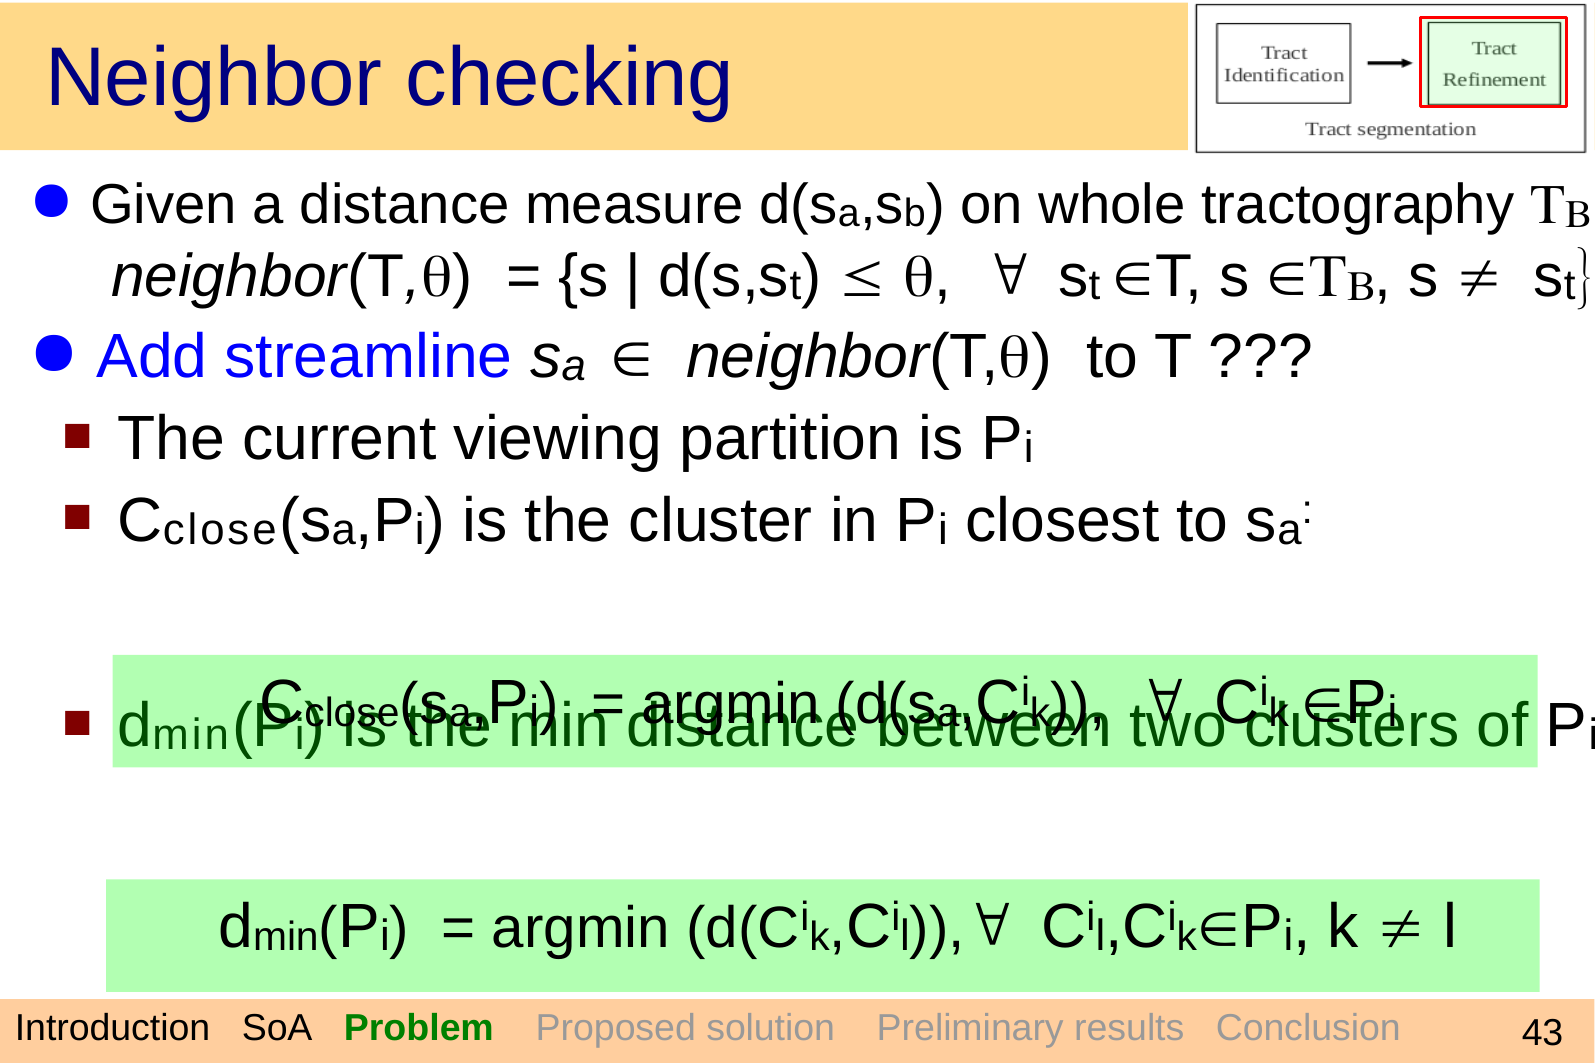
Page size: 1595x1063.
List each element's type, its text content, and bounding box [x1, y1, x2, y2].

list dmin(Pi) = argmin (d(Cik,Cil))," Cil,CikÎPi, k ¹ l [106, 879, 1540, 992]
list [1420, 17, 1567, 107]
text_box <number> [1377, 1003, 1579, 1063]
picture [1188, 0, 1595, 161]
list Given a distance measure d(sa,sb) on whole tractography TB neighbor(T,q) = {s | d(s,st) £ q, " st ÎT, s ÎTB, s ¹ st} Add streamline sa Î neighbor(T,q) to T ??? The current viewing partition is Pi Cclose(sa,Pi) is the cluster in Pi closest to sa: dmin(Pi) is the min distance between two clusters of Pi [29, 172, 1595, 951]
list Cclose(sa,Pi) = argmin (d(sa,Cik)), " Cik ÎPi [112, 654, 1538, 768]
title Neighbor checking [0, 2, 1188, 151]
text_box Introduction SoA Problem Proposed solution Preliminary results Conclusion [0, 999, 1595, 1063]
